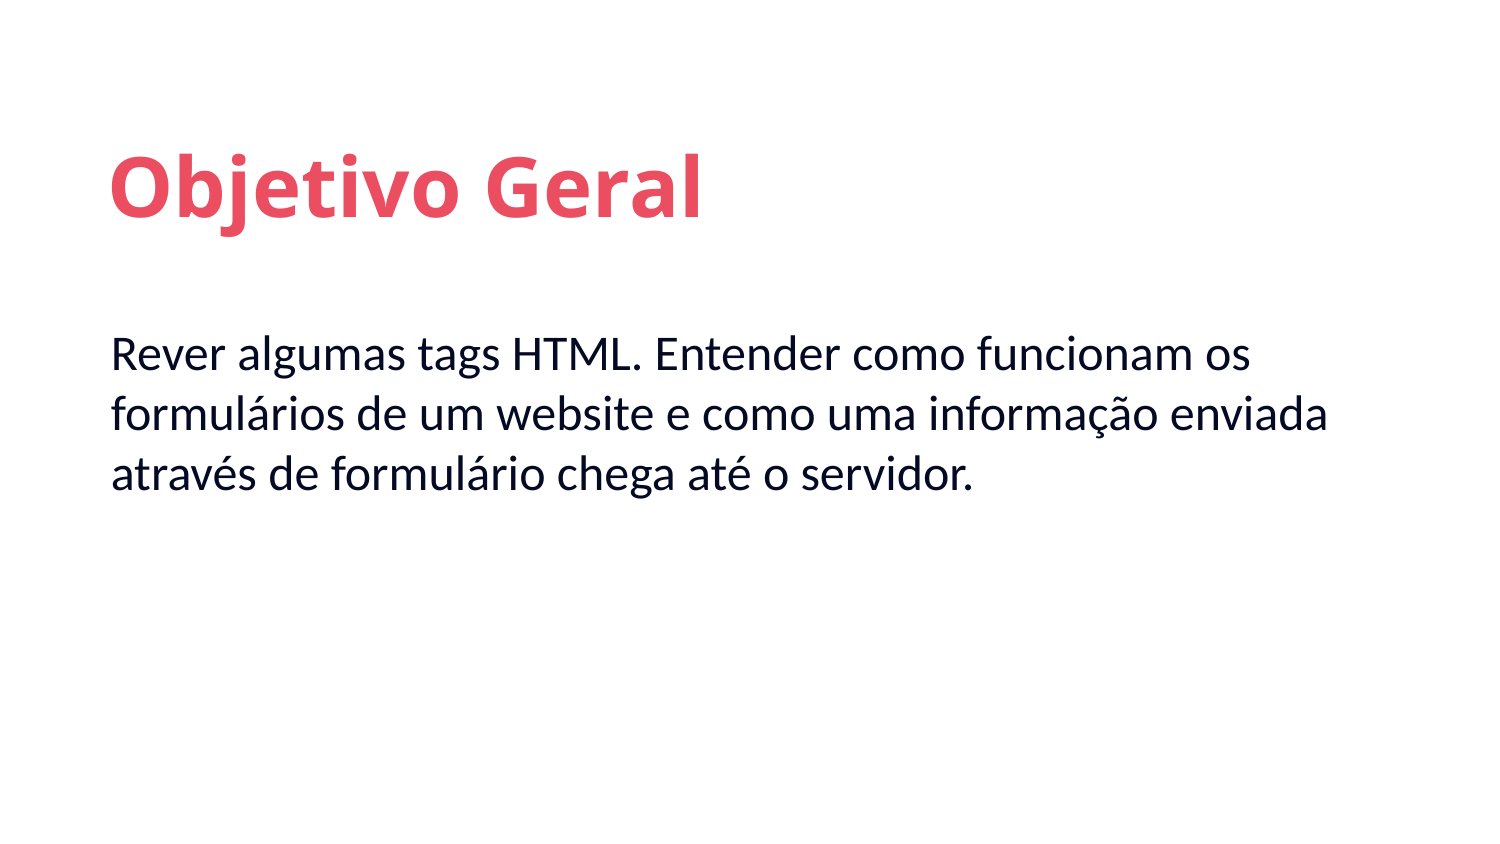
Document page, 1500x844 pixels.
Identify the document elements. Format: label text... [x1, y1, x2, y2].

text_box Objetivo Geral [92, 104, 1408, 243]
text_box Rever algumas tags HTML. Entender como funcionam os formulários de um website e como uma informação enviada através de formulário chega até o servidor. [70, 255, 1386, 566]
